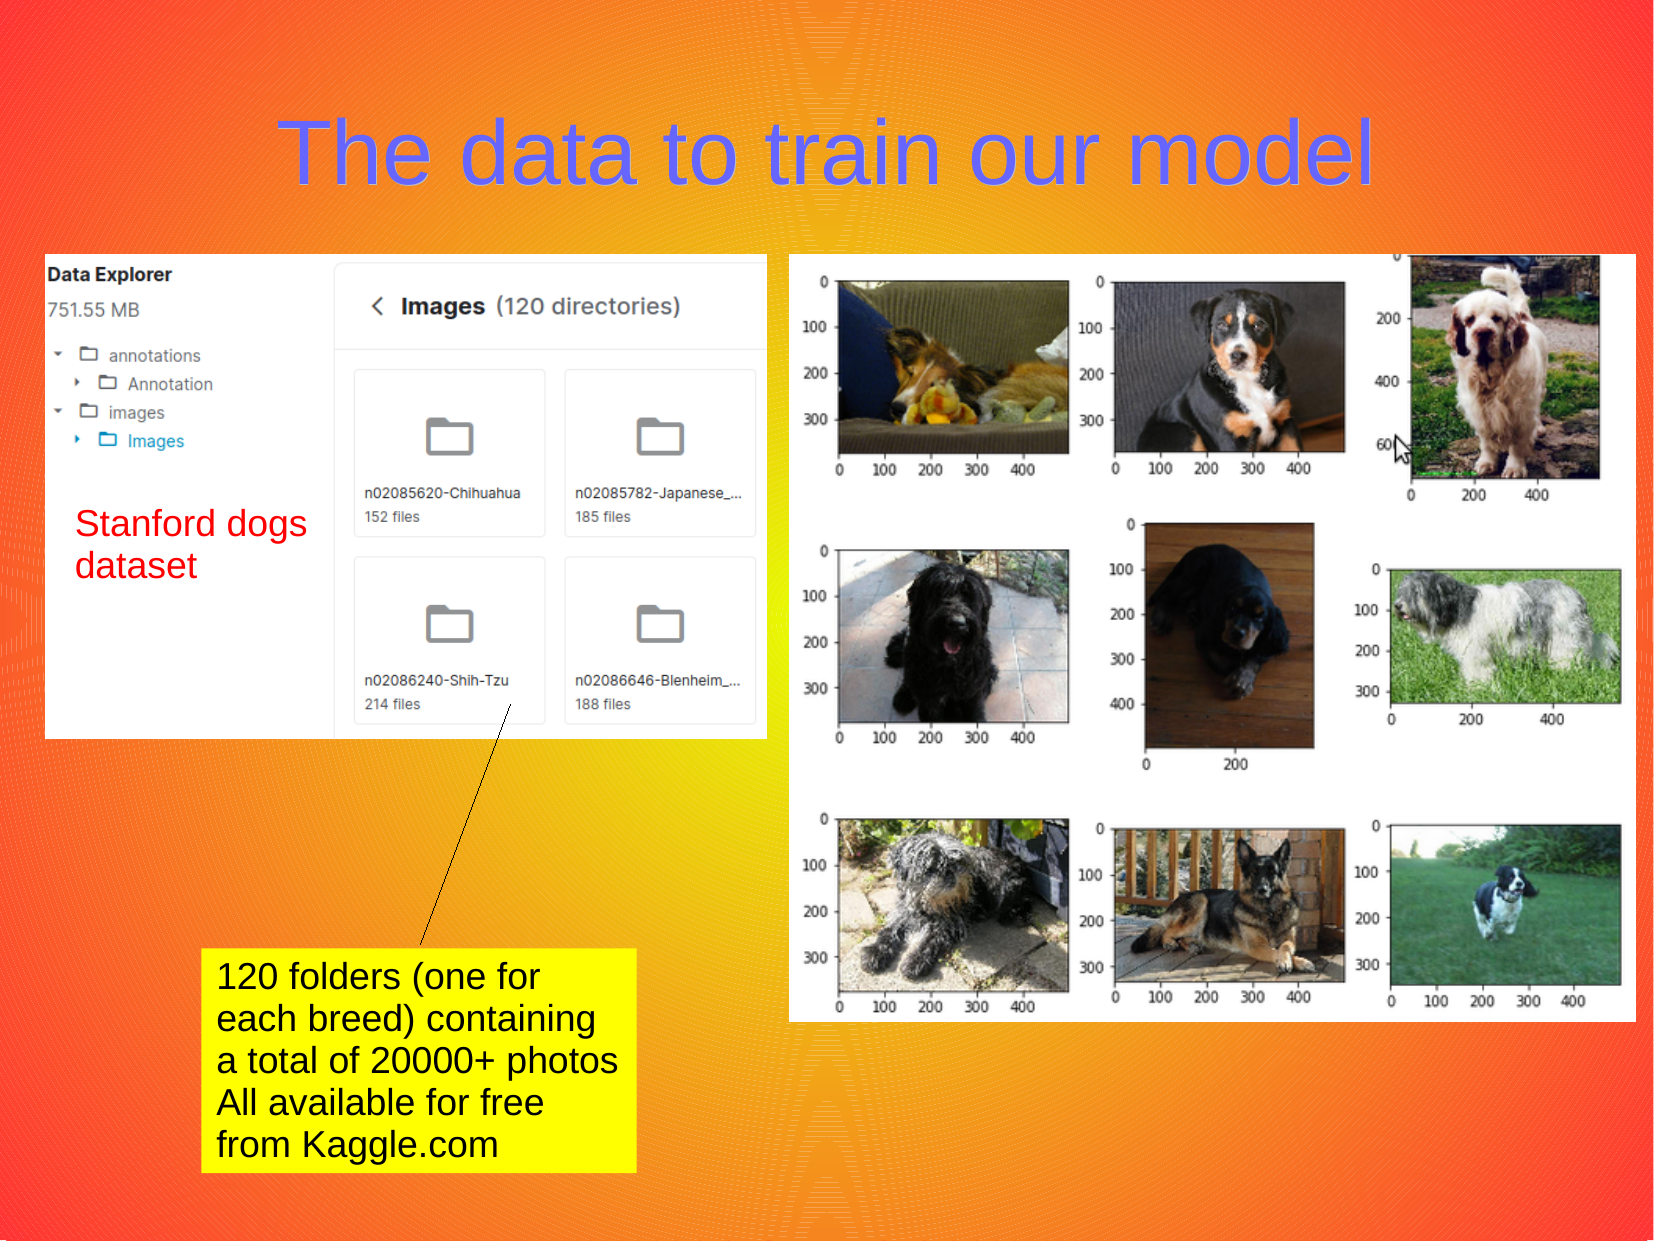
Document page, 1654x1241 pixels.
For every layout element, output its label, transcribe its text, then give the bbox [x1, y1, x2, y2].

title The data to train our model [82, 49, 1571, 257]
picture [789, 254, 1636, 1022]
text_box Stanford dogs dataset [60, 494, 331, 594]
picture [45, 254, 767, 739]
text_box 120 folders (one for each breed) containing a total of 20000+ photos All available for free from Kaggle.com [201, 948, 637, 1174]
